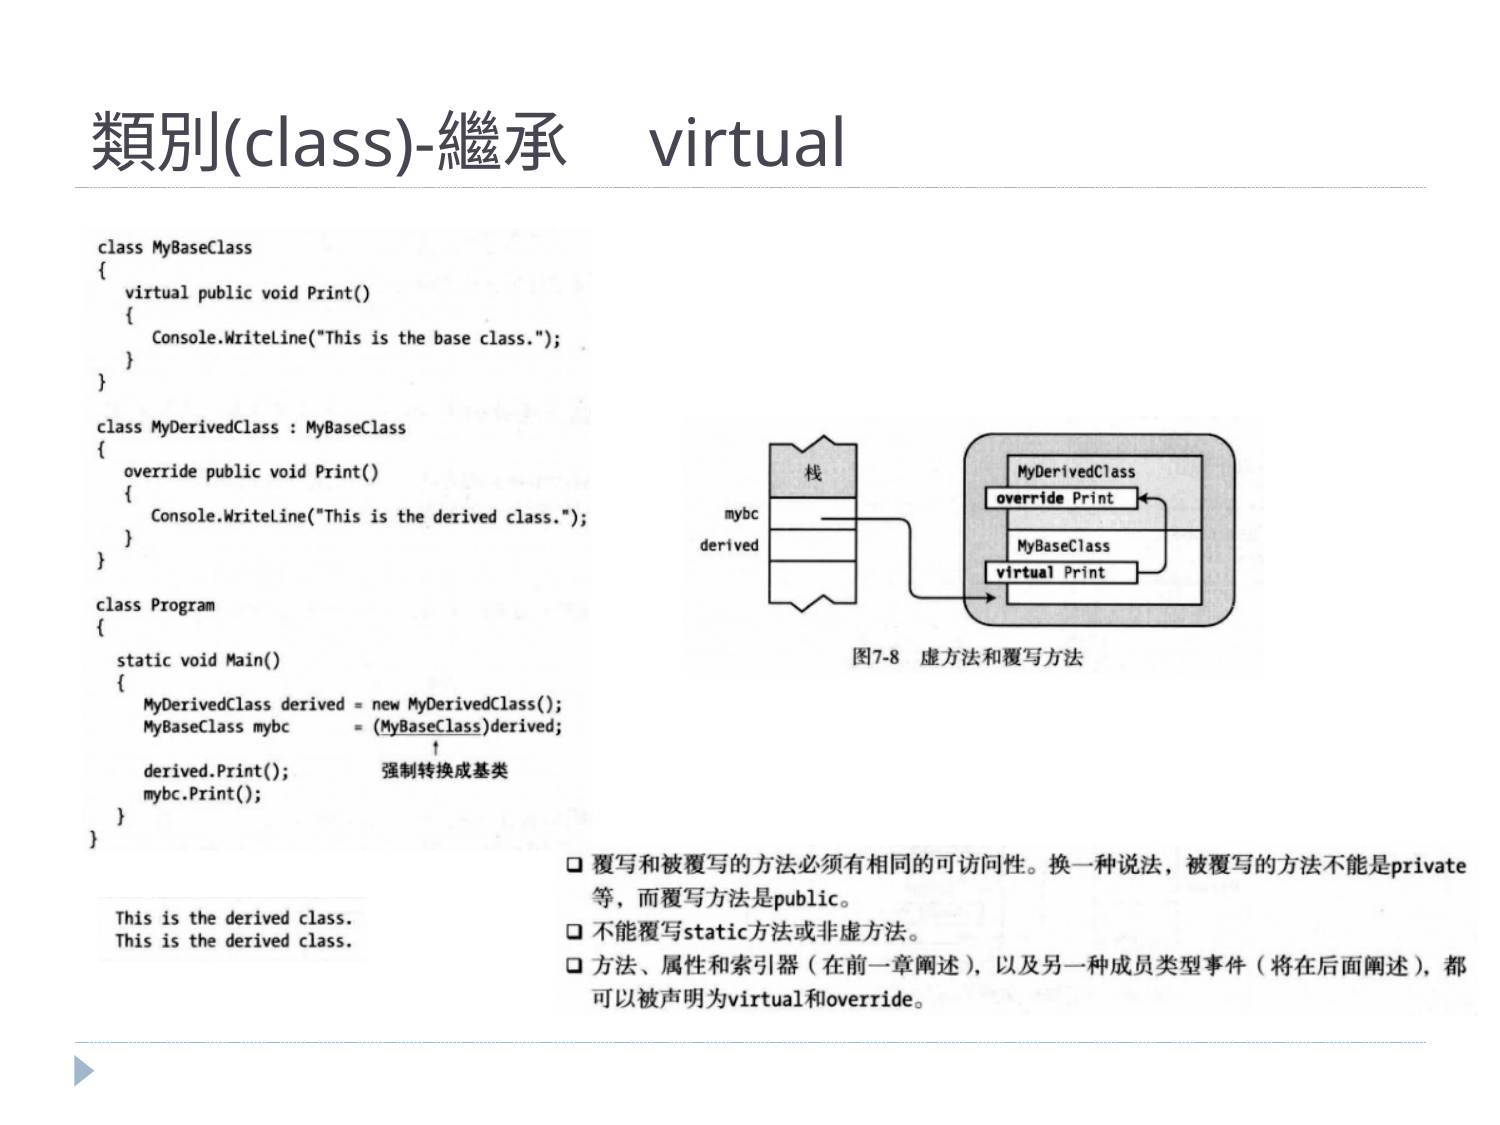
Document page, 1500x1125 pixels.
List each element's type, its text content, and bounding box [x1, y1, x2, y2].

title 類別(class)-繼承 virtual [75, 25, 1426, 188]
picture [82, 228, 1478, 1016]
picture [98, 897, 367, 962]
picture [683, 416, 1264, 674]
